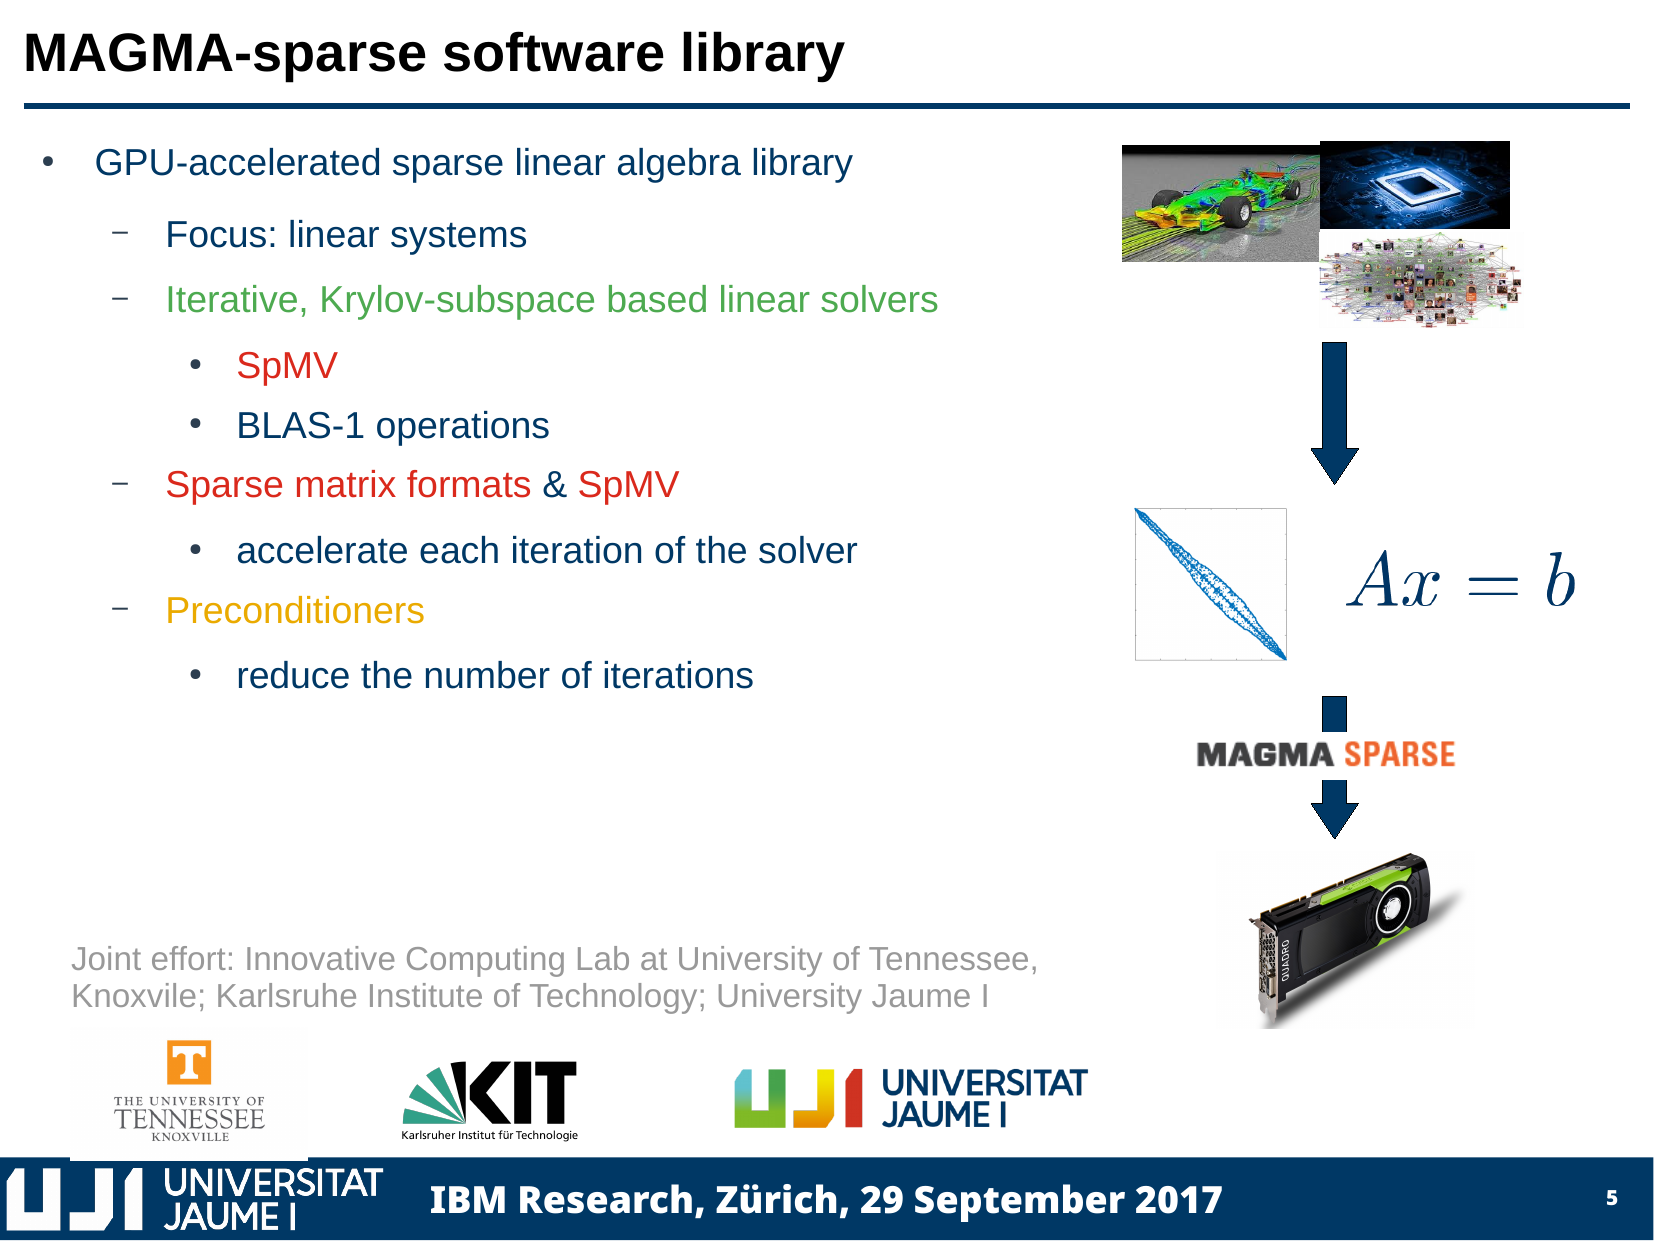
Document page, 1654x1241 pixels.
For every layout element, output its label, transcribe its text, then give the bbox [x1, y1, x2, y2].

picture [1122, 141, 1524, 328]
picture [1189, 732, 1465, 780]
picture [401, 1057, 579, 1146]
picture [1346, 550, 1575, 606]
text_box [1322, 696, 1347, 732]
text_box [1311, 780, 1359, 839]
picture [1134, 507, 1288, 662]
picture [1216, 851, 1475, 1029]
list GPU-accelerated sparse linear algebra library Focus: linear systems Iterative, Krylov-subspace based linear solvers SpMV BLAS-1 operations Sparse matrix formats & SpMV accelerate each iteration of the solver Preconditioners reduce the number of iterations [23, 141, 1040, 721]
picture [732, 1062, 1094, 1132]
picture [0, 1027, 390, 1241]
title MAGMA-sparse software library [23, 0, 1630, 107]
text_box [1311, 342, 1359, 485]
text_box Joint effort: Innovative Computing Lab at University of Tennessee, Knoxvile; Karlsruhe Institute of Technology; University Jaume I [20, 933, 1099, 1028]
